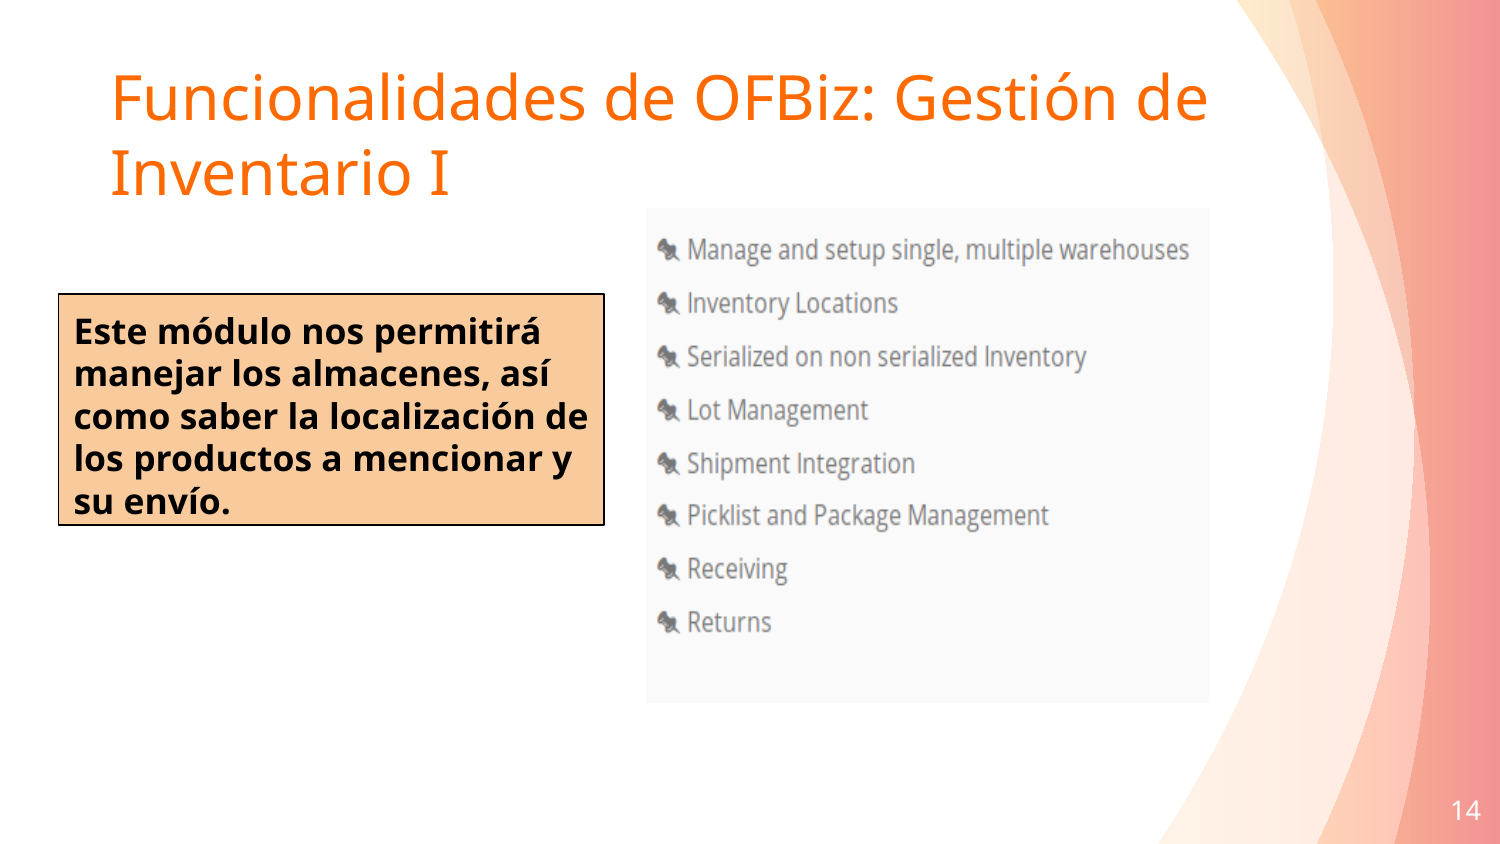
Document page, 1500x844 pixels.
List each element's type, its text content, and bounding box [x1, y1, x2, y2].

text_box Este módulo nos permitirá manejar los almacenes, así como saber la localización de los productos a mencionar y su envío. [58, 293, 605, 526]
picture [646, 208, 1210, 703]
title Funcionalidades de OFBiz: Gestión de Inventario I [110, 86, 1295, 209]
slide_number 1 [1391, 779, 1482, 844]
